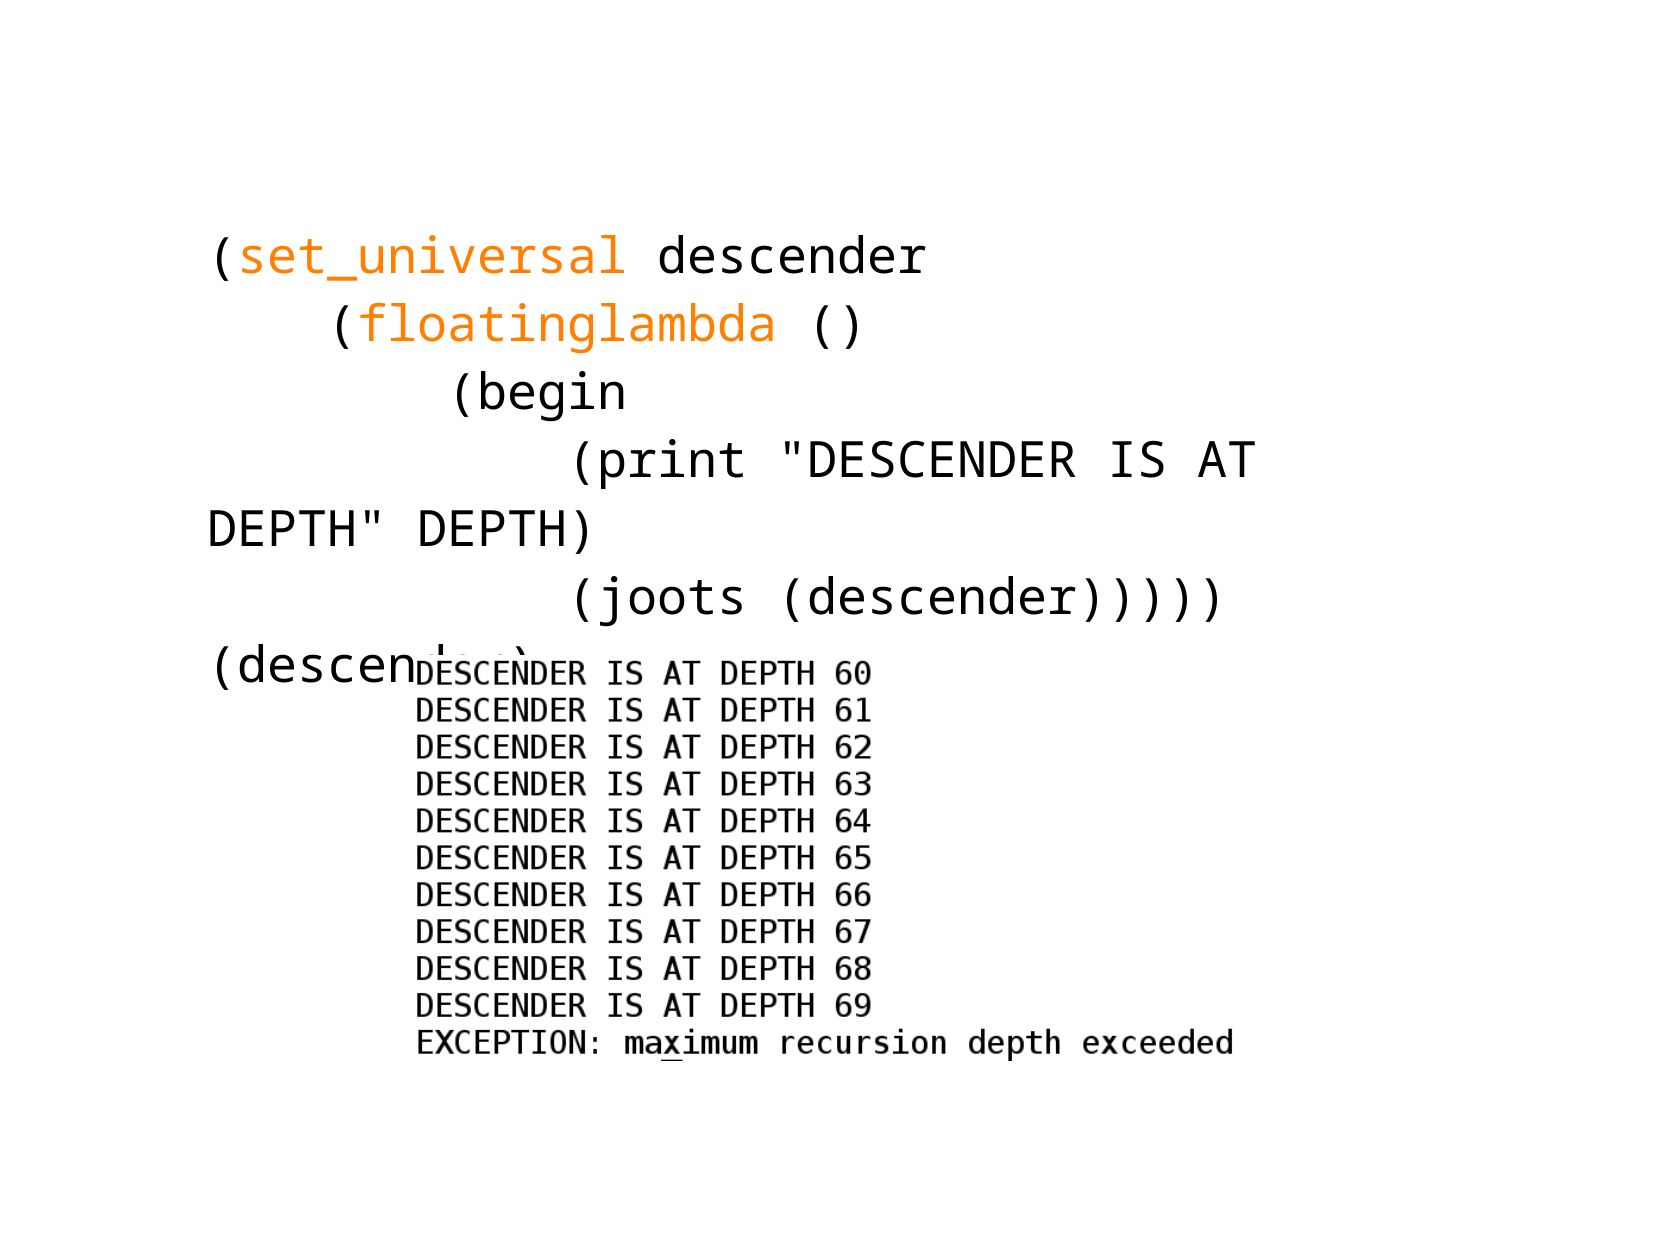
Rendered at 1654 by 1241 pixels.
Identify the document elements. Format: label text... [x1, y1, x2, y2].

picture [415, 655, 1238, 1061]
text_box (set_universal descender (floatinglambda () (begin (print "DESCENDER IS AT DEPTH" DEPTH) (joots (descender))))) (descender) [192, 212, 1461, 578]
